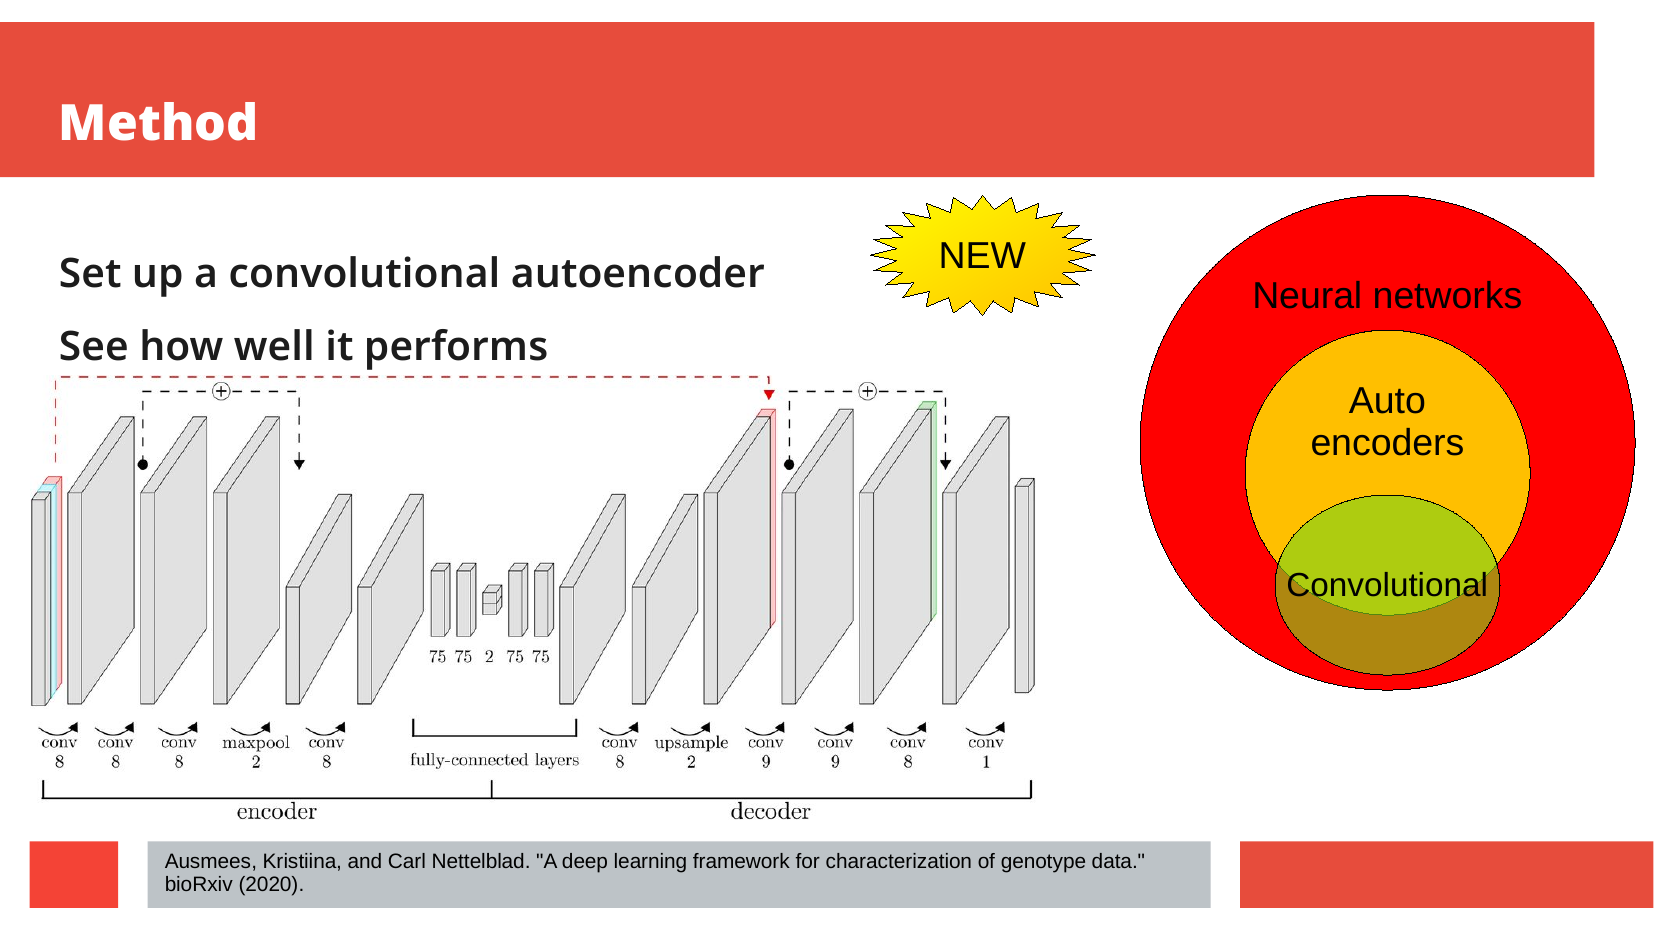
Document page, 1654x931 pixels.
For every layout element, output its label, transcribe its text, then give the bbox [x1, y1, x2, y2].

text_box Convolutional [1275, 495, 1501, 676]
list Set up a convolutional autoencoder See how well it performs [59, 243, 1565, 820]
picture [30, 375, 1036, 820]
text_box Auto encoders [1245, 330, 1531, 564]
text_box NEW [870, 195, 1096, 316]
text_box Ausmees, Kristiina, and Carl Nettelblad. "A deep learning framework for characterization of genotype data." bioRxiv (2020). [150, 842, 1186, 904]
text_box Neural networks [1140, 195, 1636, 691]
title Method [59, 44, 1595, 156]
